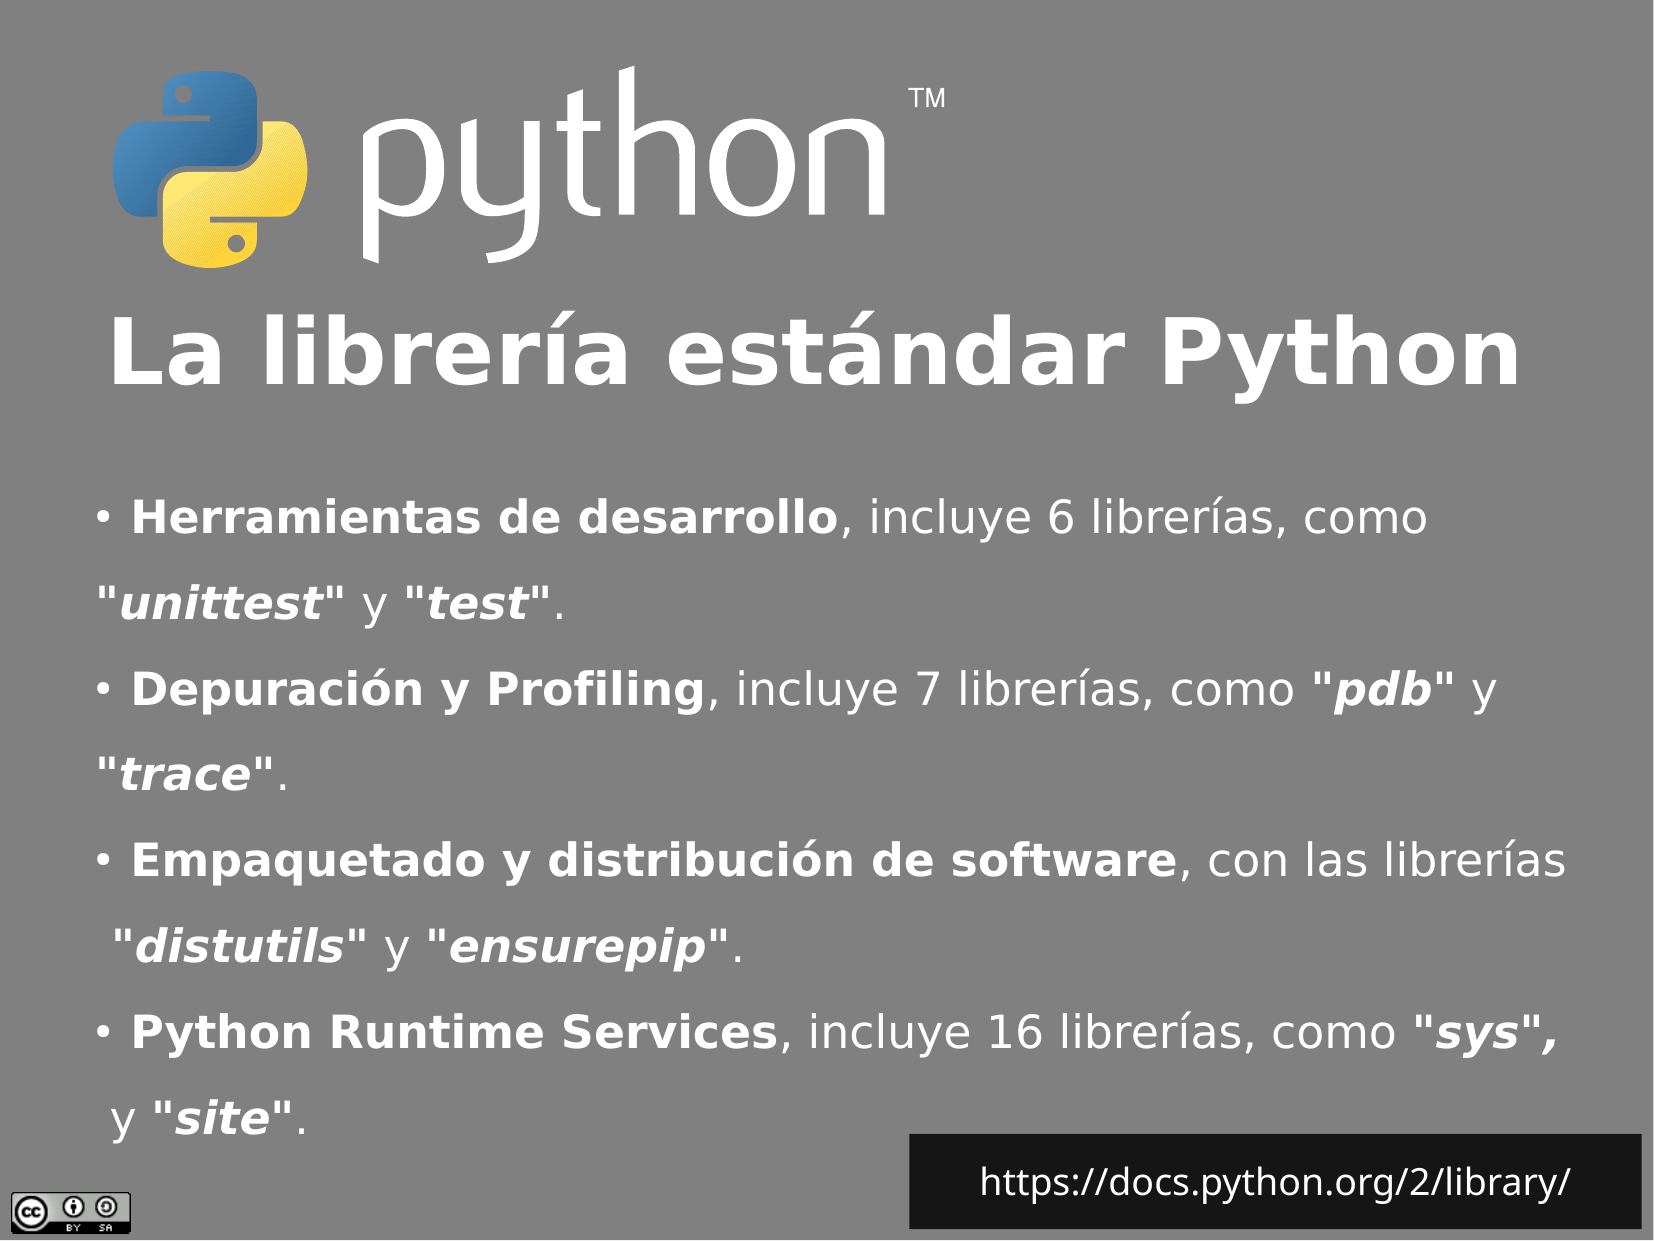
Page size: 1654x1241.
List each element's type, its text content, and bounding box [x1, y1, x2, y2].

text_box Herramientas de desarrollo, incluye 6 librerías, como "unittest" y "test". Depuración y Profiling, incluye 7 librerías, como "pdb" y "trace". Empaquetado y distribución de software, con las librerías "distutils" y "ensurepip". Python Runtime Services, incluye 16 librerías, como "sys", y "site". [80, 456, 1654, 1126]
text_box La librería estándar Python [92, 291, 1540, 414]
picture [11, 1192, 131, 1234]
text_box [0, 0, 1654, 1241]
picture [102, 59, 957, 301]
title https://docs.python.org/2/library/ [909, 1133, 1642, 1230]
